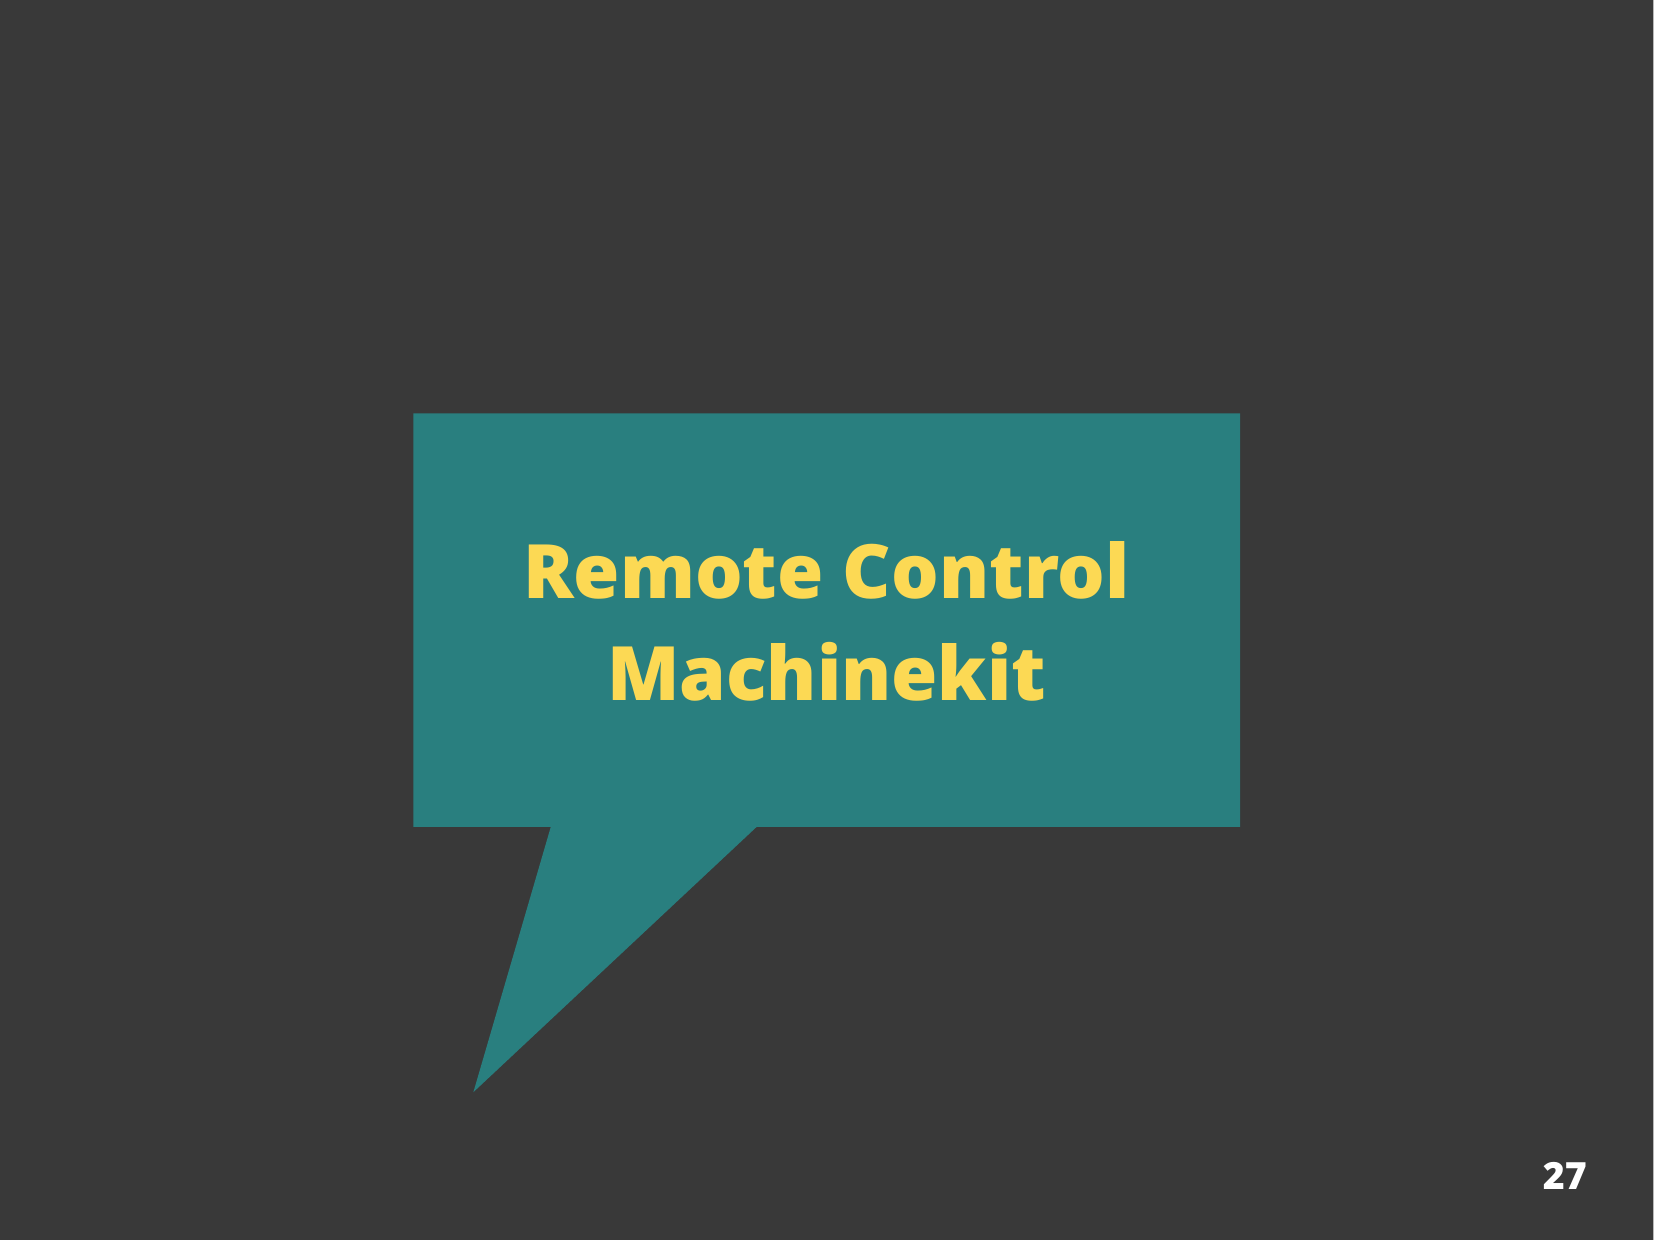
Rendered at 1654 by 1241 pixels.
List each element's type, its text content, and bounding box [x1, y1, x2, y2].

title Remote Control Machinekit [442, 442, 1211, 798]
